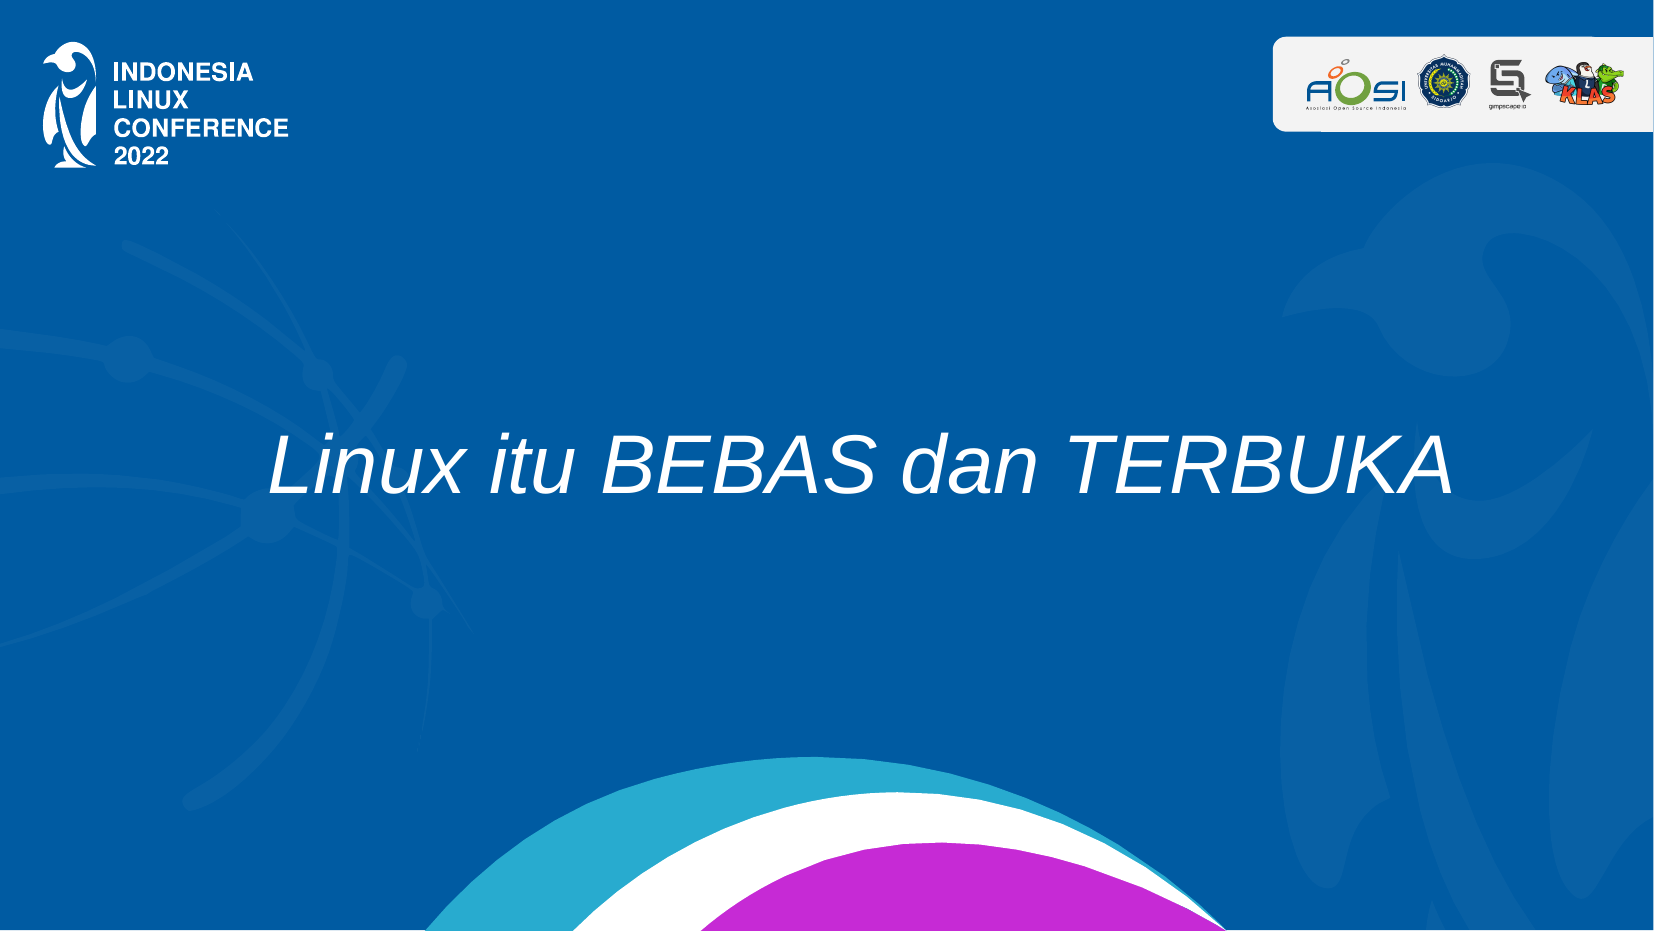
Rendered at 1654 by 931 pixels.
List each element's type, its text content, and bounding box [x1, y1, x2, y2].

picture [1545, 62, 1624, 105]
text_box Linux itu BEBAS dan TERBUKA [187, 255, 1501, 676]
picture [1417, 54, 1471, 108]
text_box [424, 756, 1227, 931]
